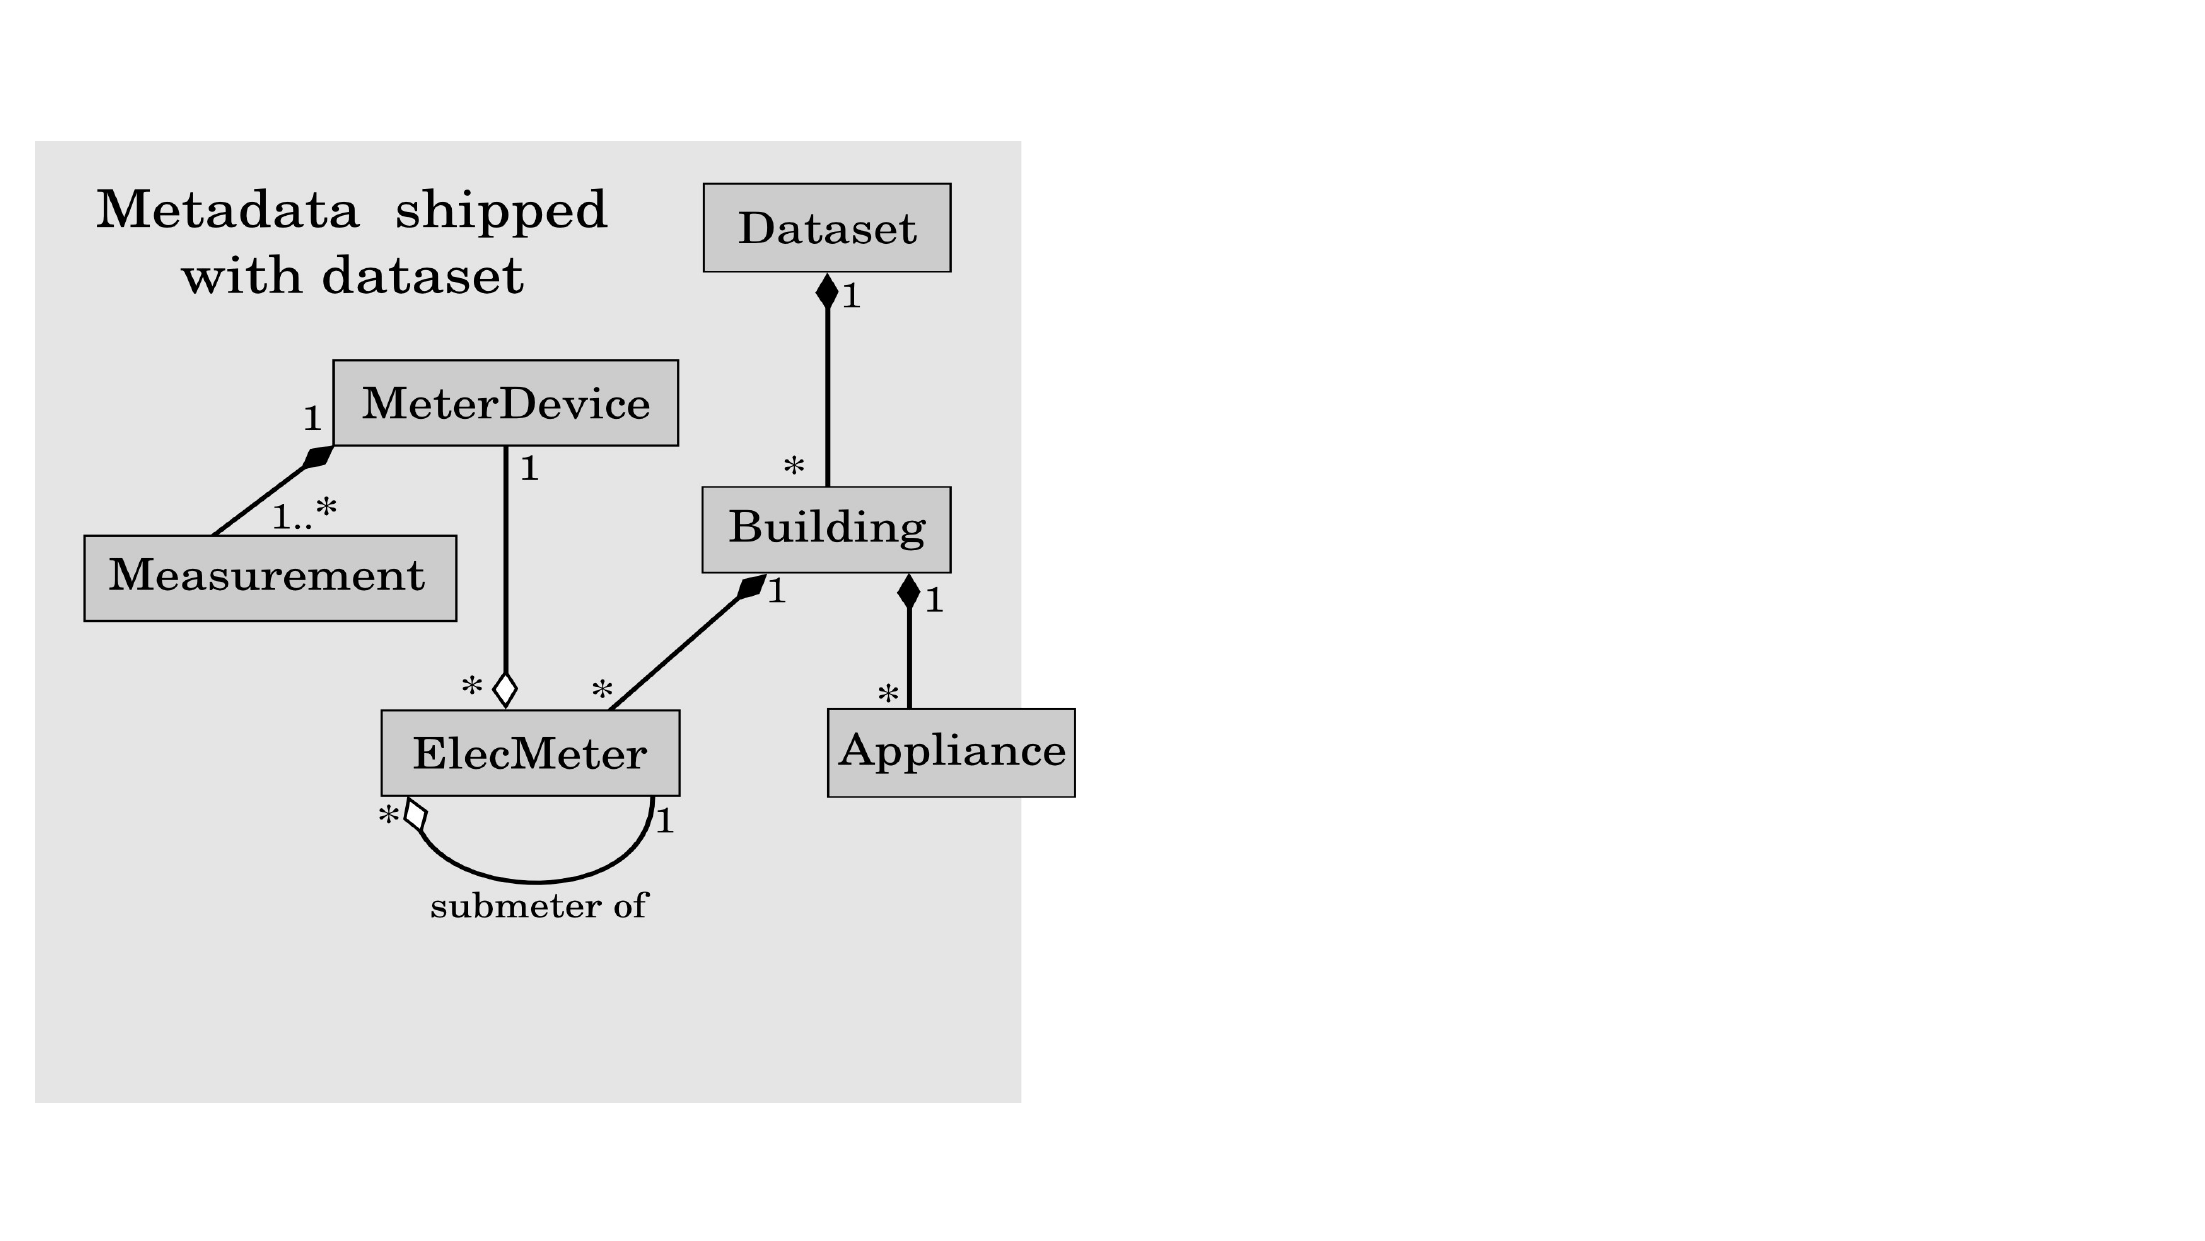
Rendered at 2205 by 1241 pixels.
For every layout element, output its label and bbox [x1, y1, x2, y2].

picture [35, 141, 1597, 1103]
